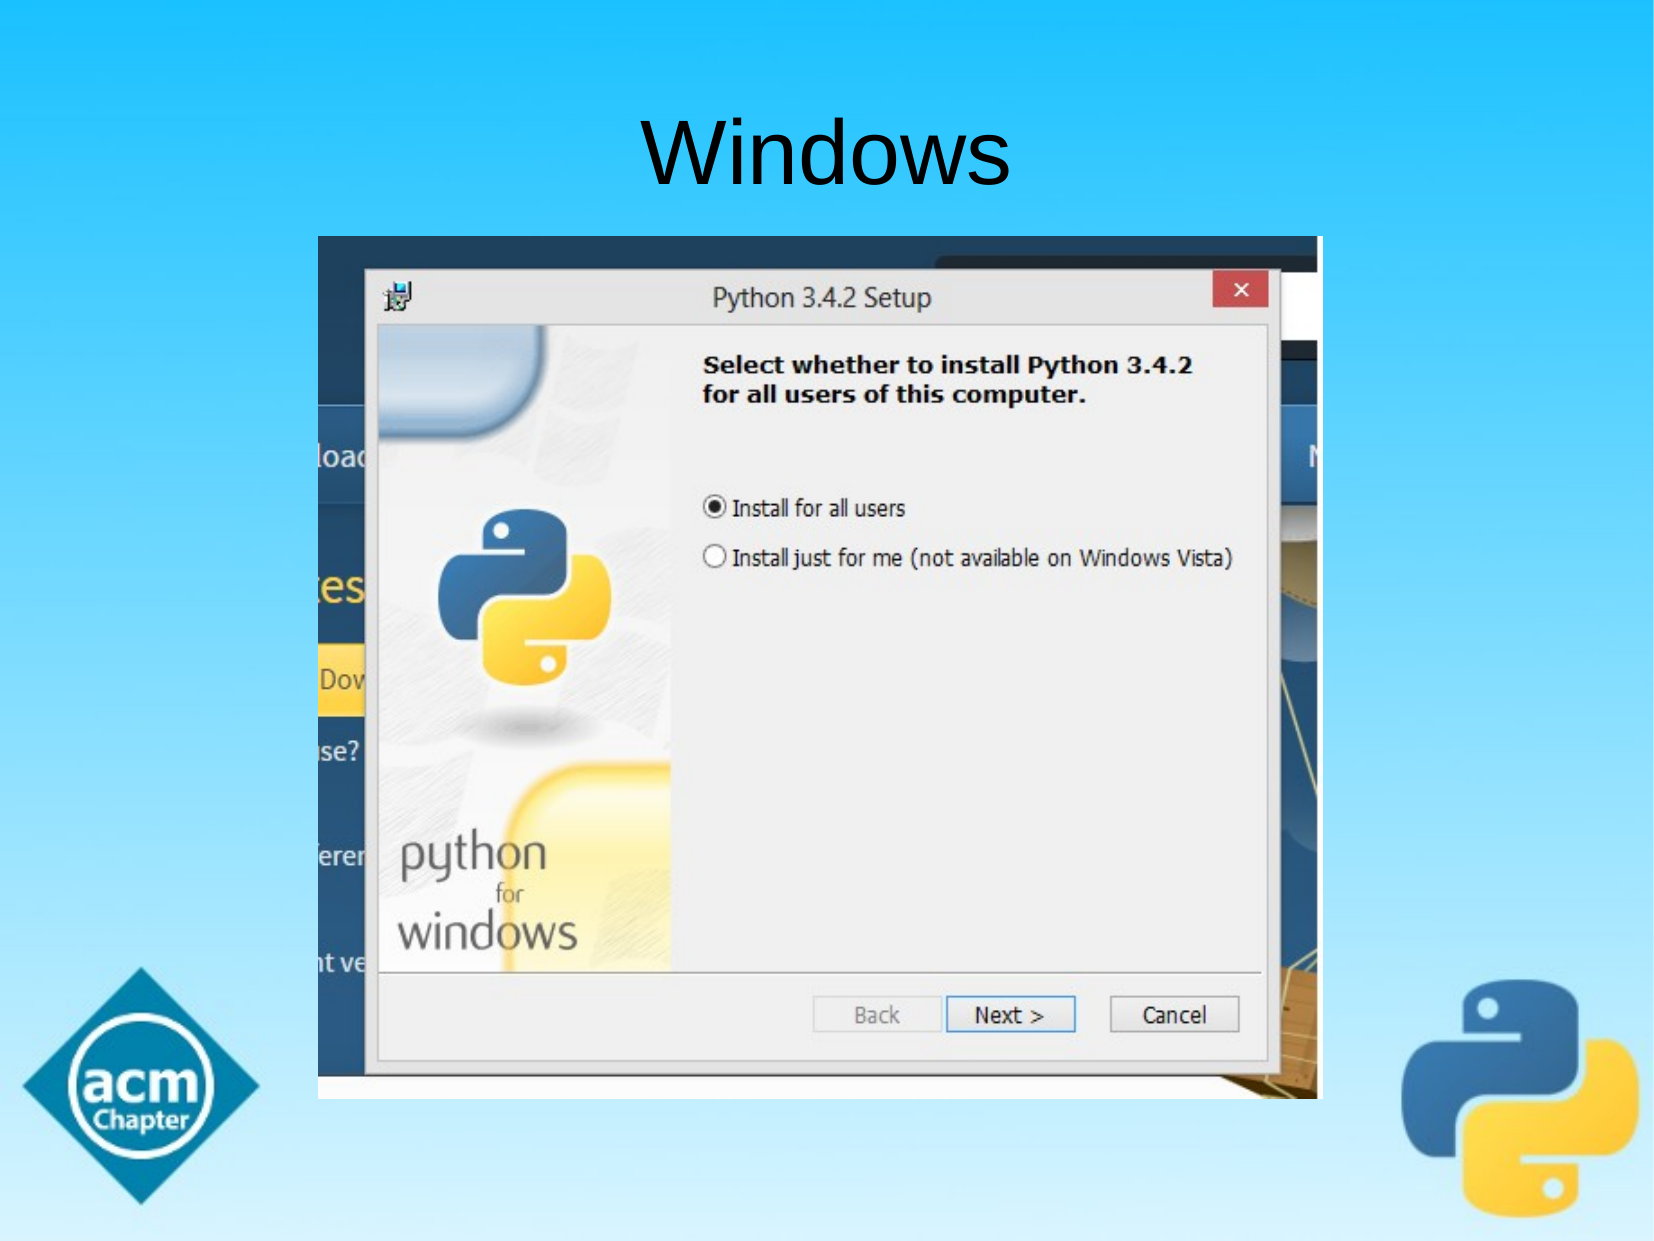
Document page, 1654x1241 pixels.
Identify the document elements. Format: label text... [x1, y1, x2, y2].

title Windows [82, 49, 1571, 257]
picture [0, 0, 1654, 1241]
